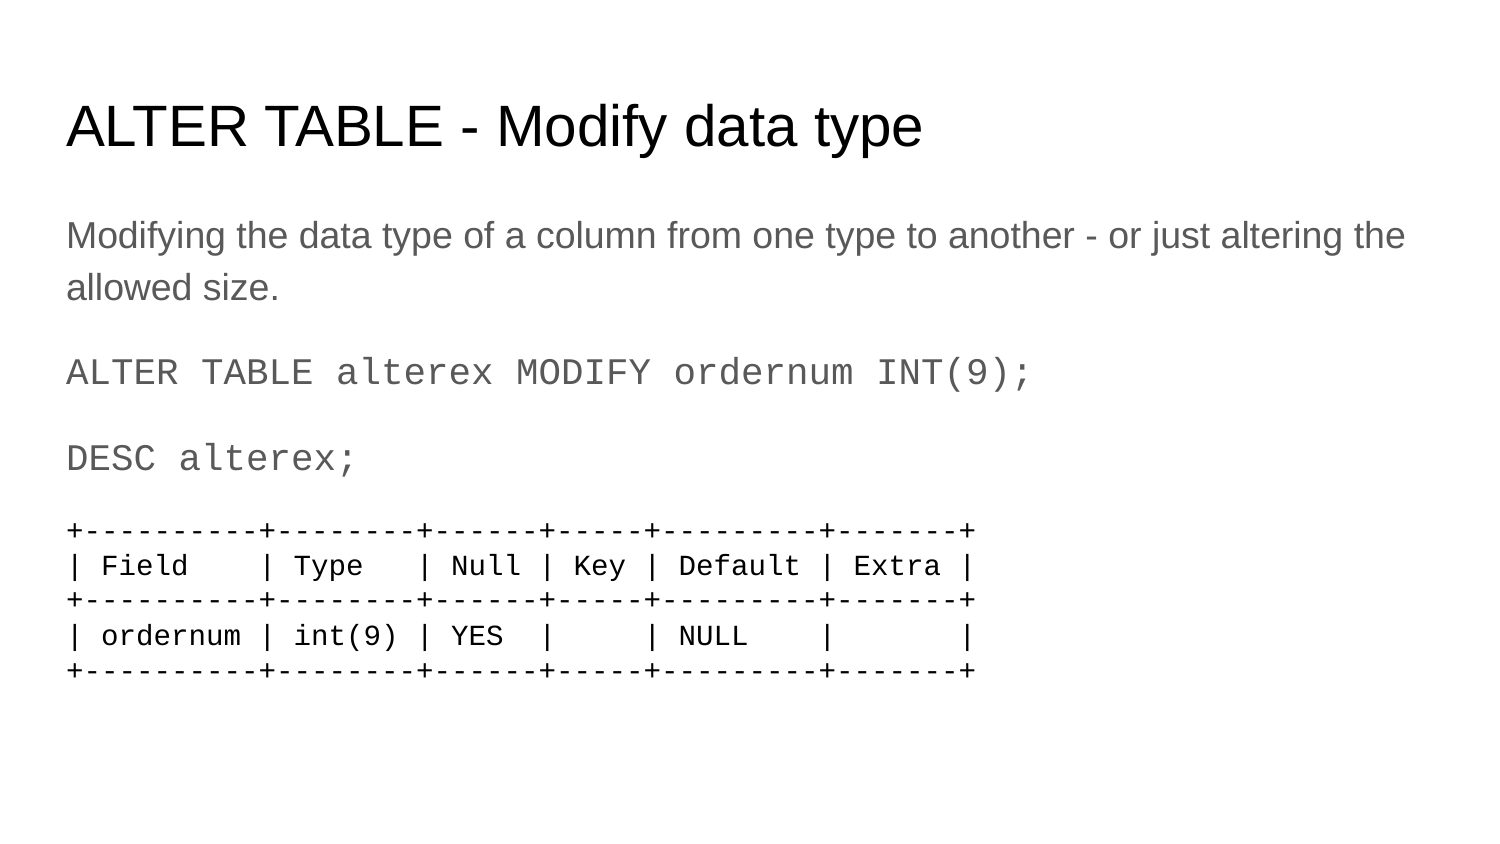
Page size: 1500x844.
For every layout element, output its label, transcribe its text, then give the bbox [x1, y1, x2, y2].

list Modifying the data type of a column from one type to another - or just altering the allowed size. ALTER TABLE alterex MODIFY ordernum INT(9); DESC alterex; +----------+--------+------+-----+---------+-------+ | Field | Type | Null | Key | Default | Extra | +----------+--------+------+-----+---------+-------+ | ordernum | int(9) | YES | | NULL | | +----------+--------+------+-----+---------+-------+ [51, 189, 1449, 750]
title ALTER TABLE - Modify data type [51, 72, 1449, 167]
